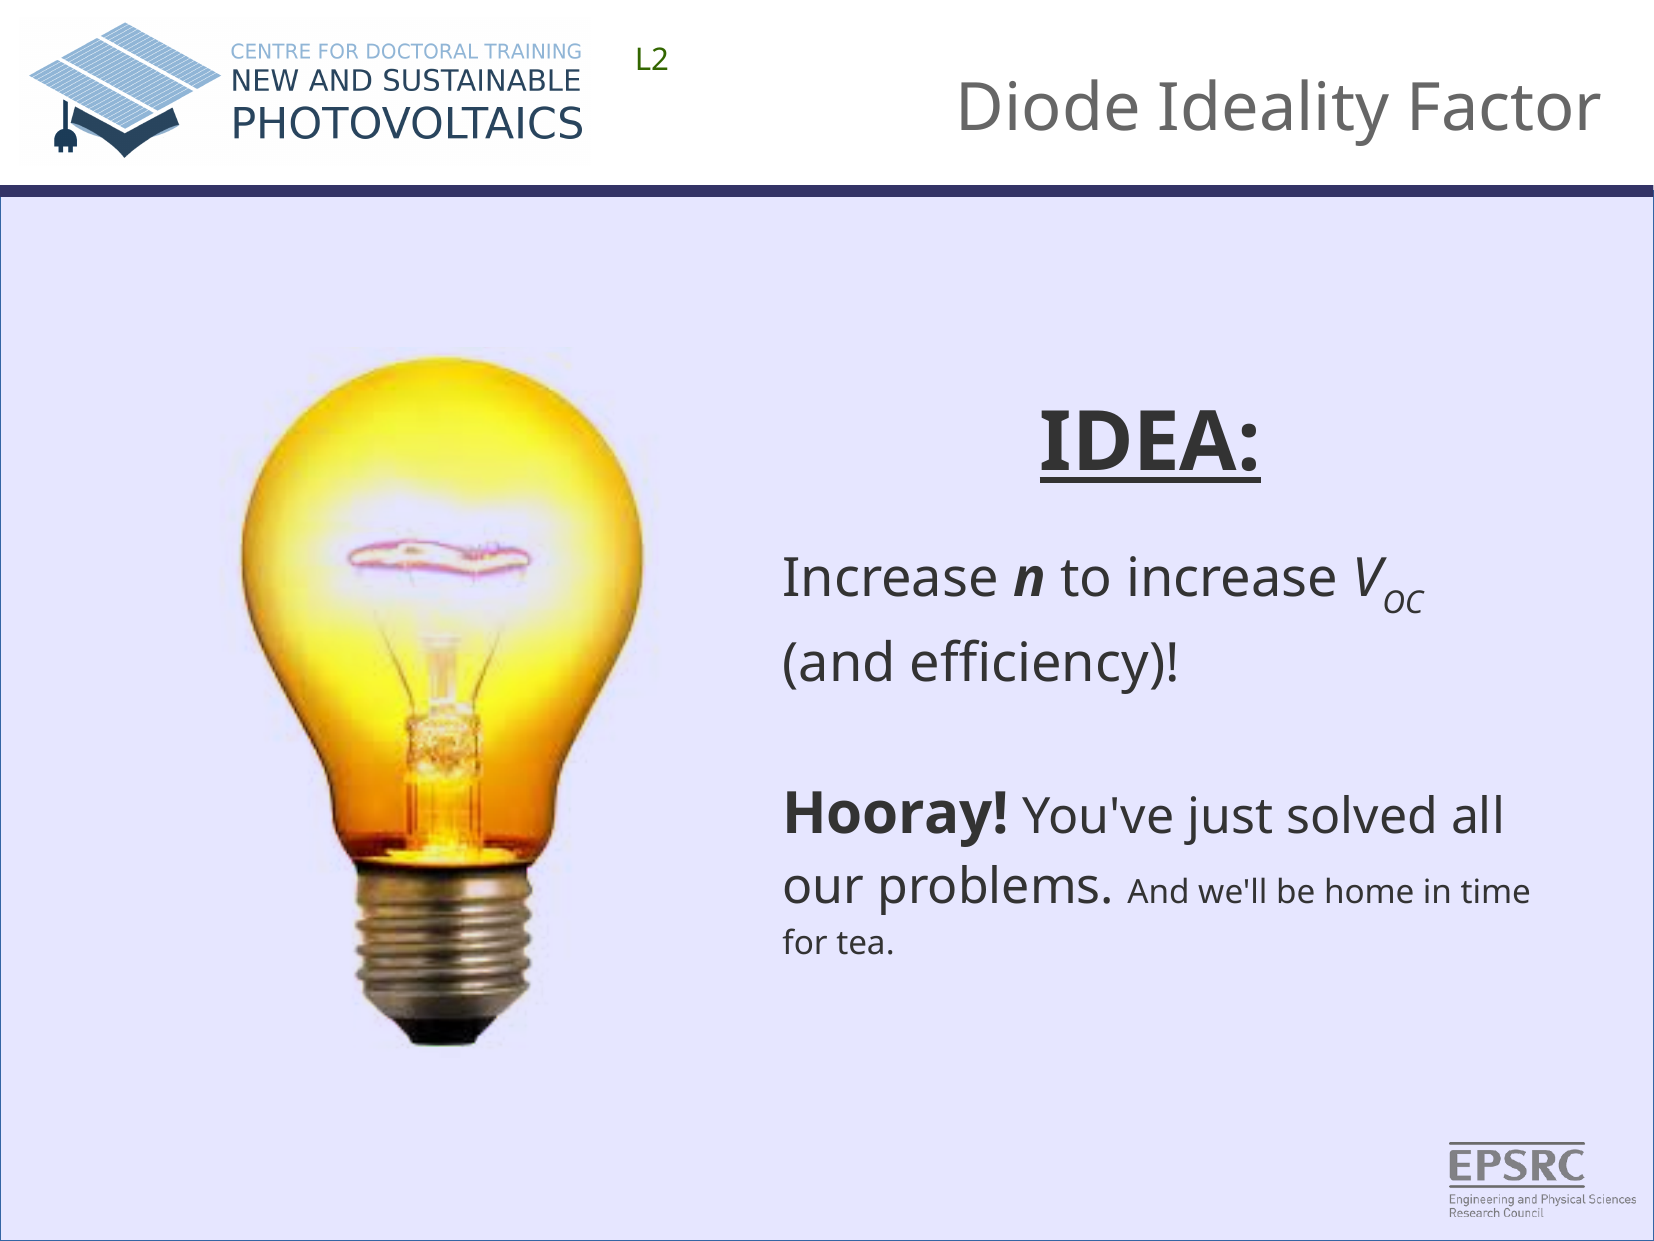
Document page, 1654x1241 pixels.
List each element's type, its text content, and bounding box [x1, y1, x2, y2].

text_box IDEA: Increase n to increase VOC (and efficiency)! Hooray! You've just solved all our problems. And we'll be home in time for tea. [767, 374, 1548, 1023]
text_box L2 [620, 29, 880, 80]
text_box [0, 197, 1654, 1241]
picture [19, 17, 591, 166]
picture [1449, 1142, 1636, 1217]
picture [177, 347, 709, 1058]
text_box Diode Ideality Factor [708, 51, 1619, 142]
